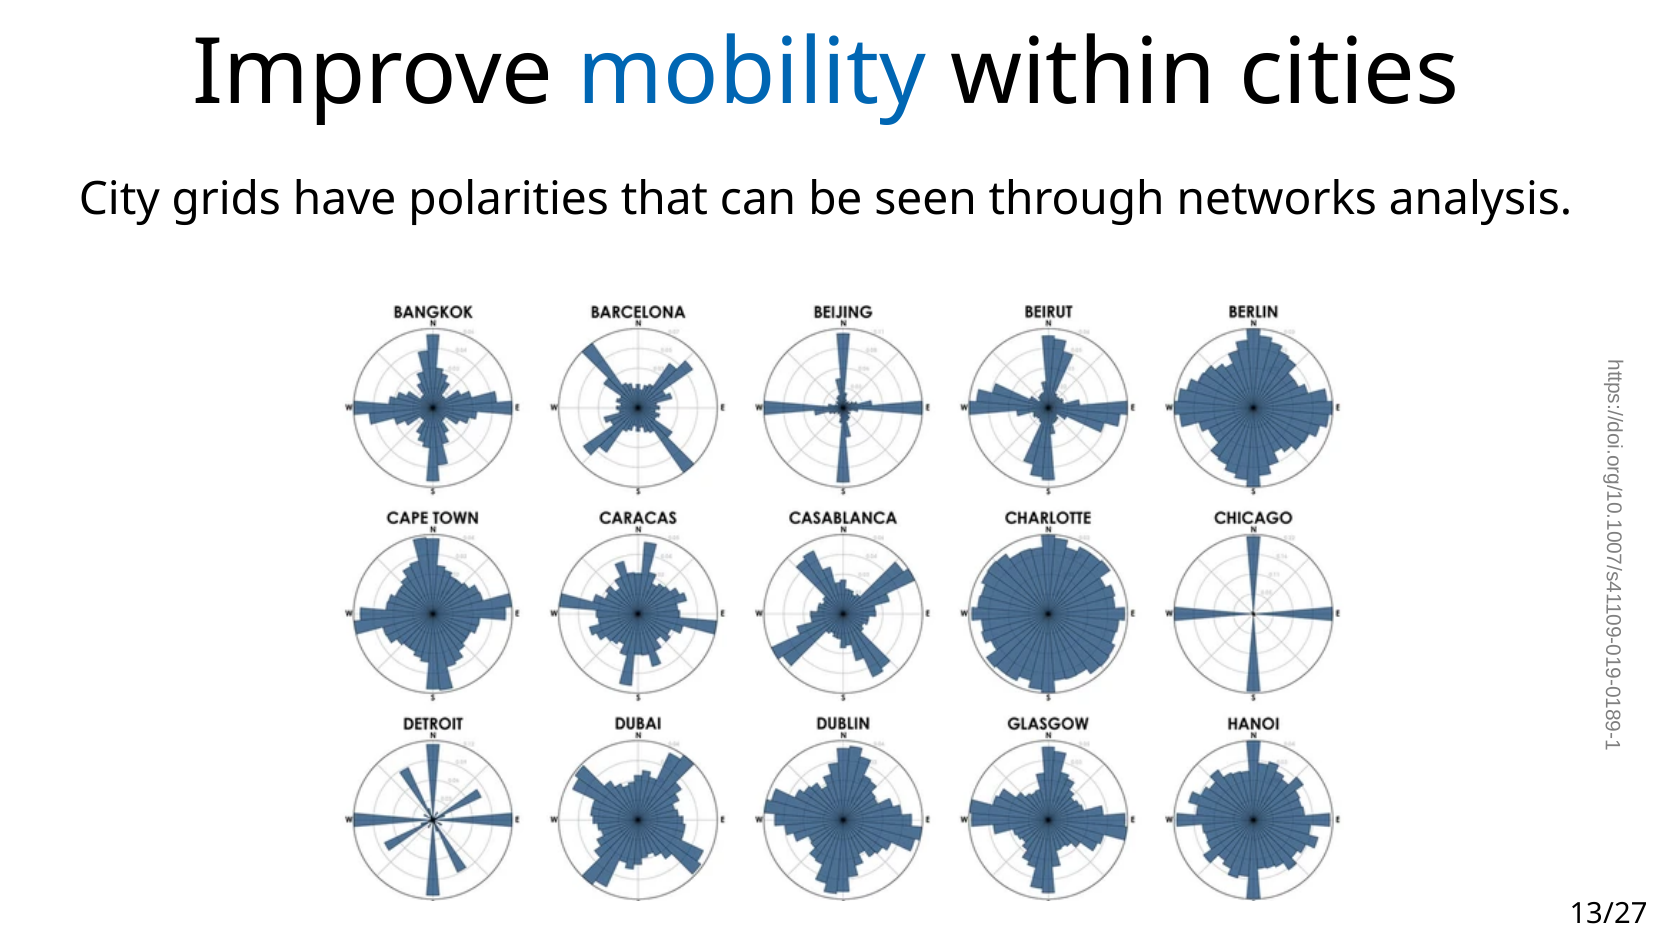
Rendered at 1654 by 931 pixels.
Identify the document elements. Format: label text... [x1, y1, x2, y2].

title Improve mobility within cities [82, 1, 1571, 136]
list City grids have polarities that can be seen through networks analysis. [30, 165, 1636, 286]
text_box https://doi.org/10.1007/s41109-019-0189-1 [1573, 344, 1635, 901]
picture [327, 304, 1344, 901]
